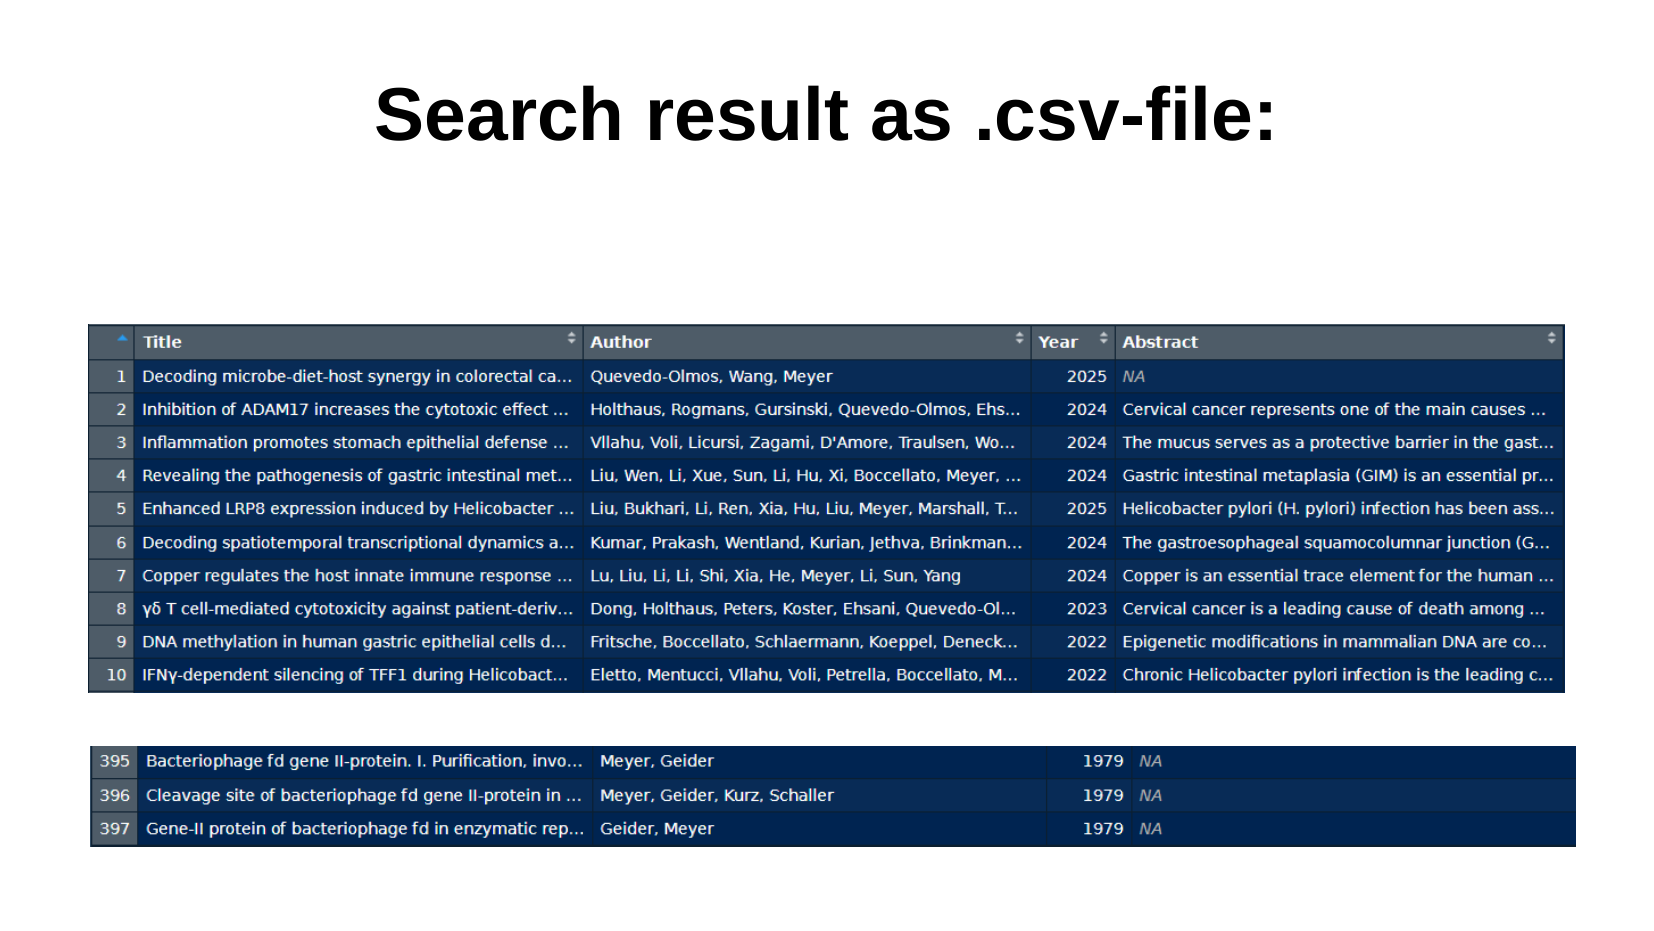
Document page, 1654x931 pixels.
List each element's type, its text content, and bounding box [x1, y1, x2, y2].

picture [90, 746, 1576, 847]
picture [88, 324, 1565, 694]
title Search result as .csv-file: [82, 37, 1571, 193]
